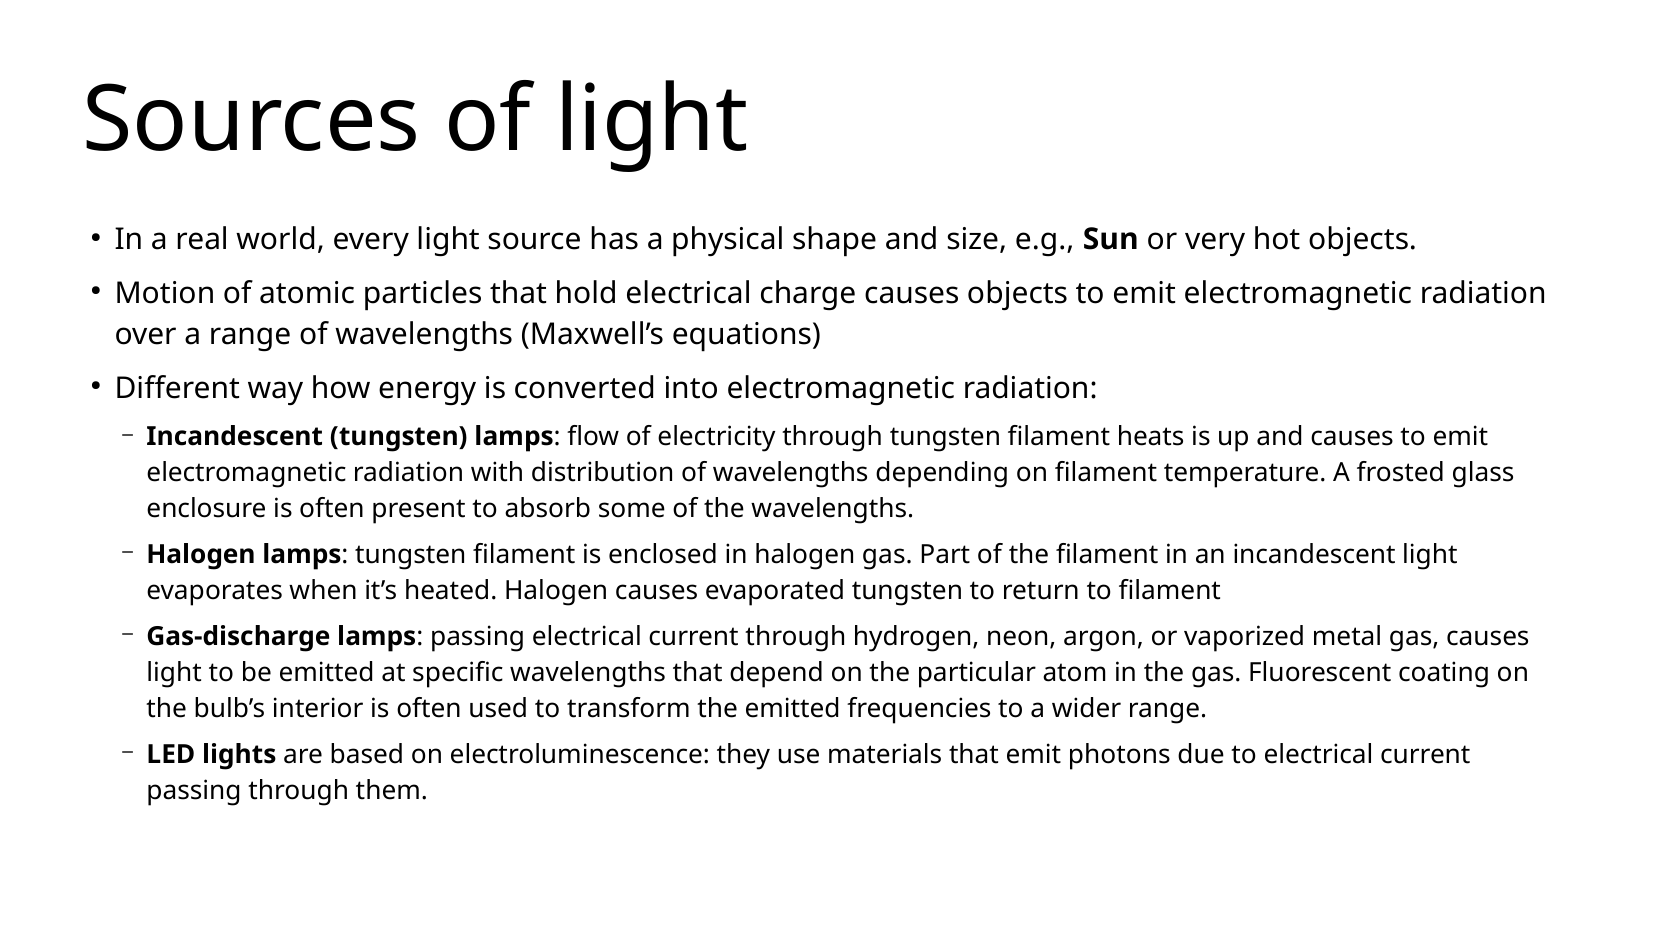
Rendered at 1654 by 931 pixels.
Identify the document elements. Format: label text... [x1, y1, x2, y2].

title Sources of light [82, 37, 1571, 193]
list In a real world, every light source has a physical shape and size, e.g., Sun or very hot objects. Motion of atomic particles that hold electrical charge causes objects to emit electromagnetic radiation over a range of wavelengths (Maxwell’s equations) Different way how energy is converted into electromagnetic radiation: Incandescent (tungsten) lamps: flow of electricity through tungsten filament heats is up and causes to emit electromagnetic radiation with distribution of wavelengths depending on filament temperature. A frosted glass enclosure is often present to absorb some of the wavelengths. Halogen lamps: tungsten filament is enclosed in halogen gas. Part of the filament in an incandescent light evaporates when it’s heated. Halogen causes evaporated tungsten to return to filament Gas-discharge lamps: passing electrical current through hydrogen, neon, argon, or vaporized metal gas, causes light to be emitted at specific wavelengths that depend on the particular atom in the gas. Fluorescent coating on the bulb’s interior is often used to transform the emitted frequencies to a wider range. LED lights are based on electroluminescence: they use materials that emit photons due to electrical current passing through them. [82, 217, 1571, 811]
